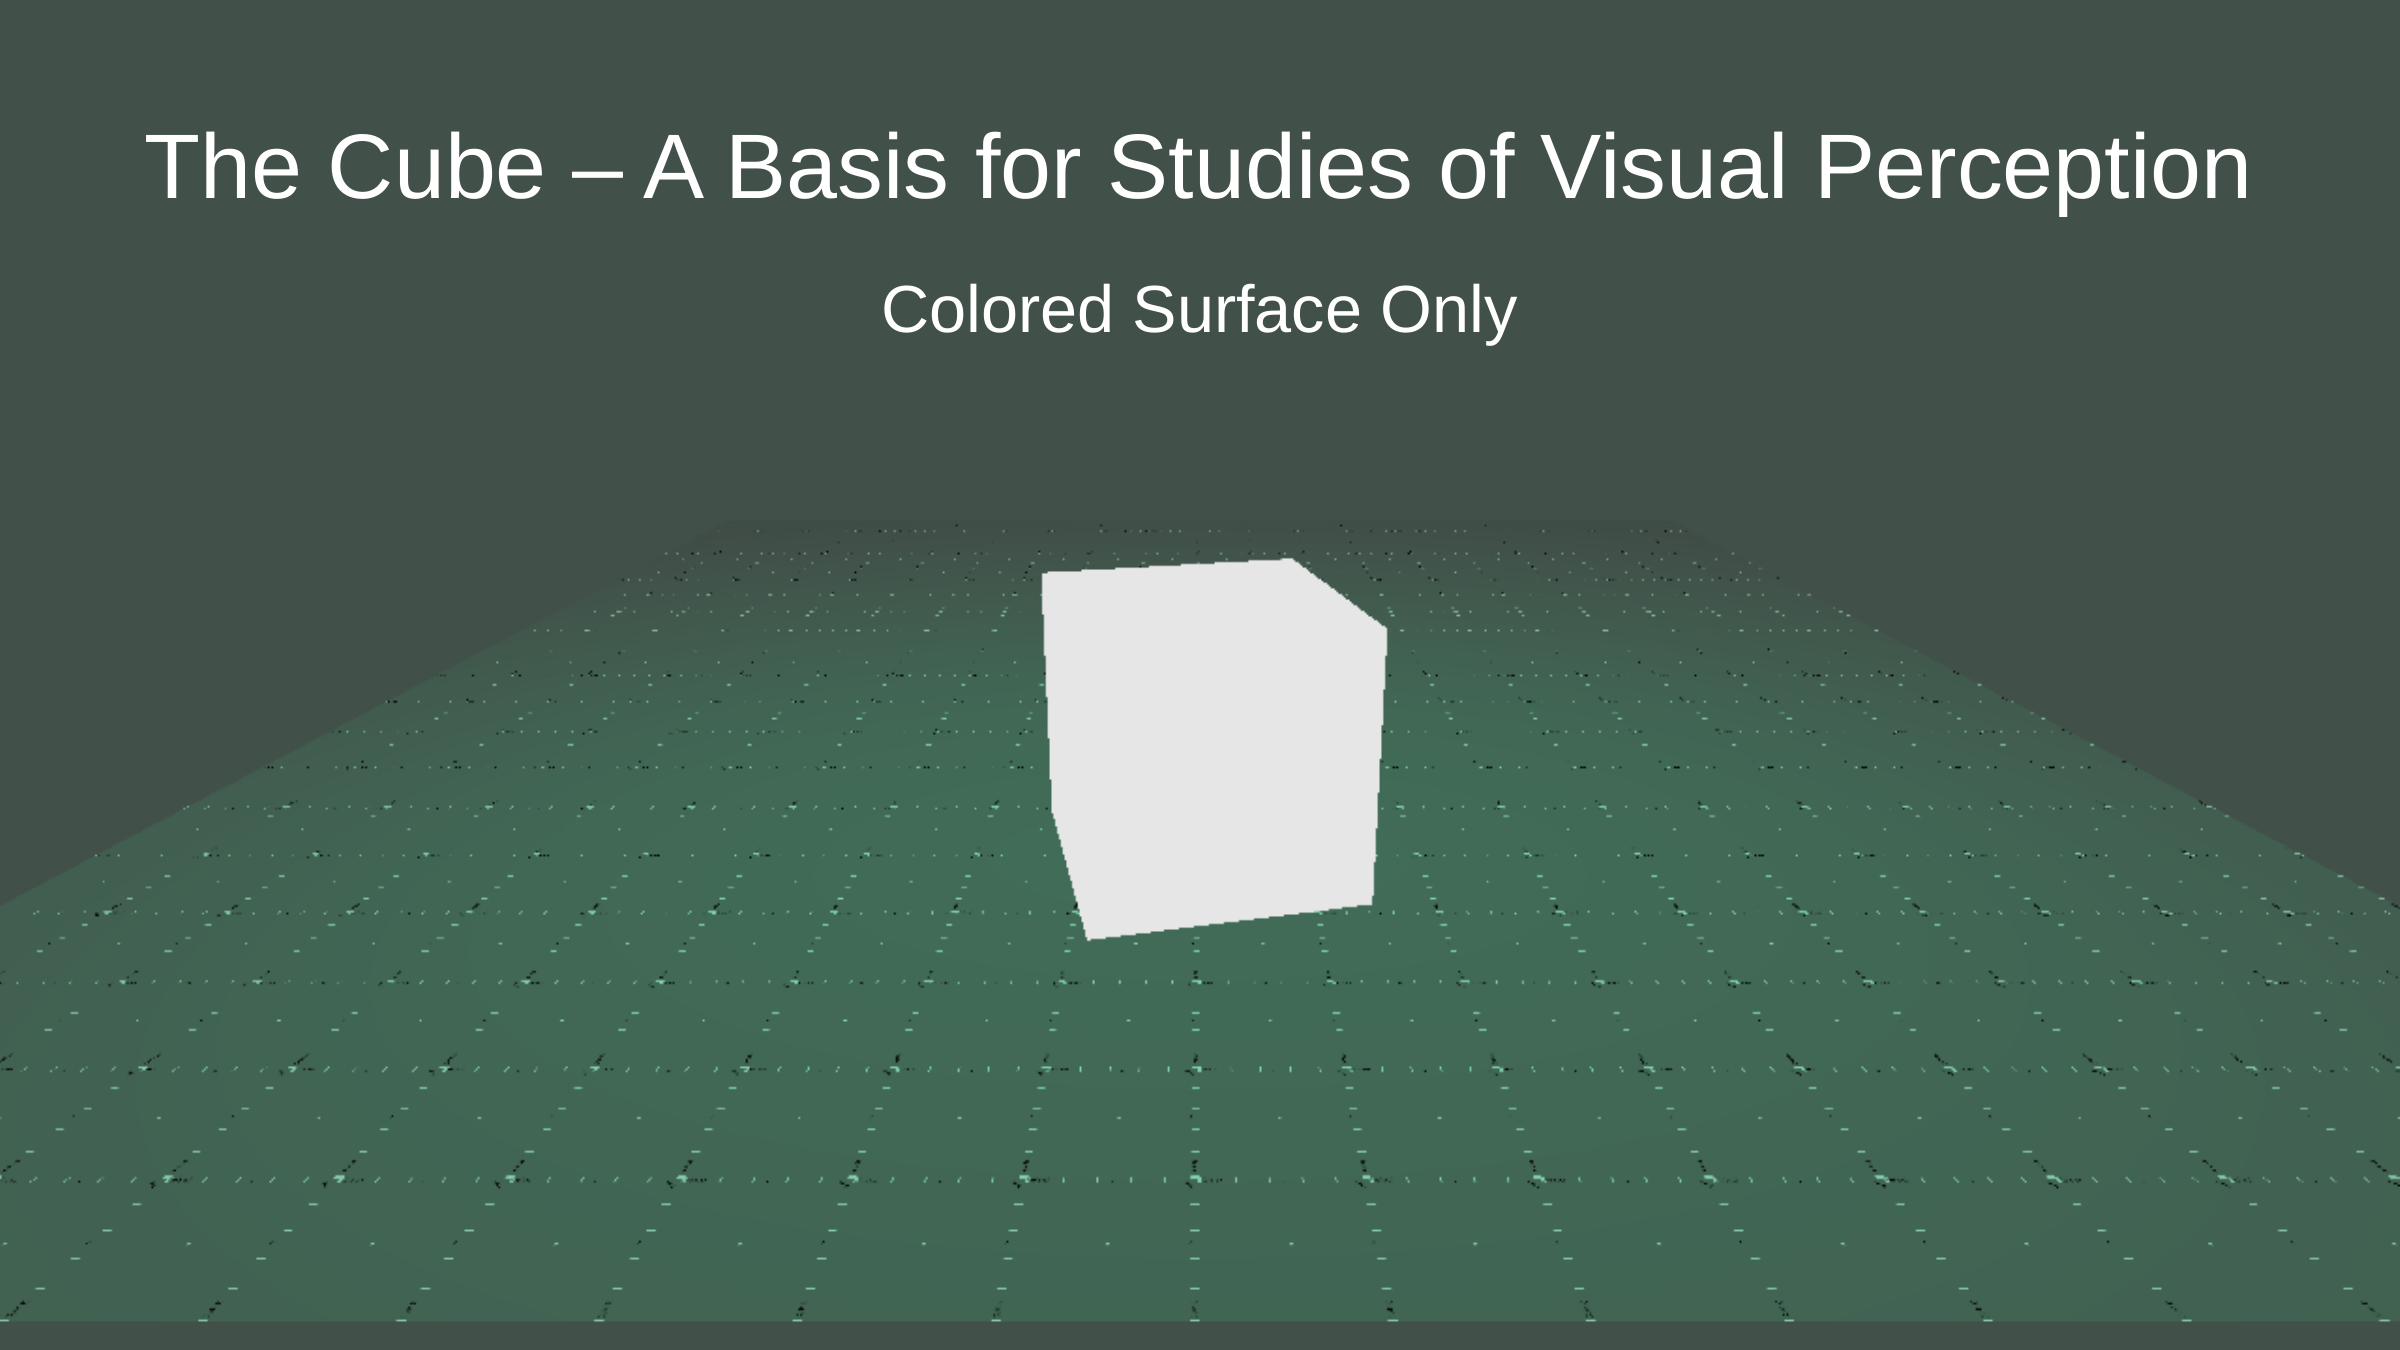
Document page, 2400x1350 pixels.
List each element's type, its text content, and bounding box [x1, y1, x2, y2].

title The Cube – A Basis for Studies of Visual Perception [120, 53, 2280, 280]
text_box Colored Surface Only [866, 264, 1534, 354]
picture [0, 0, 2400, 1350]
